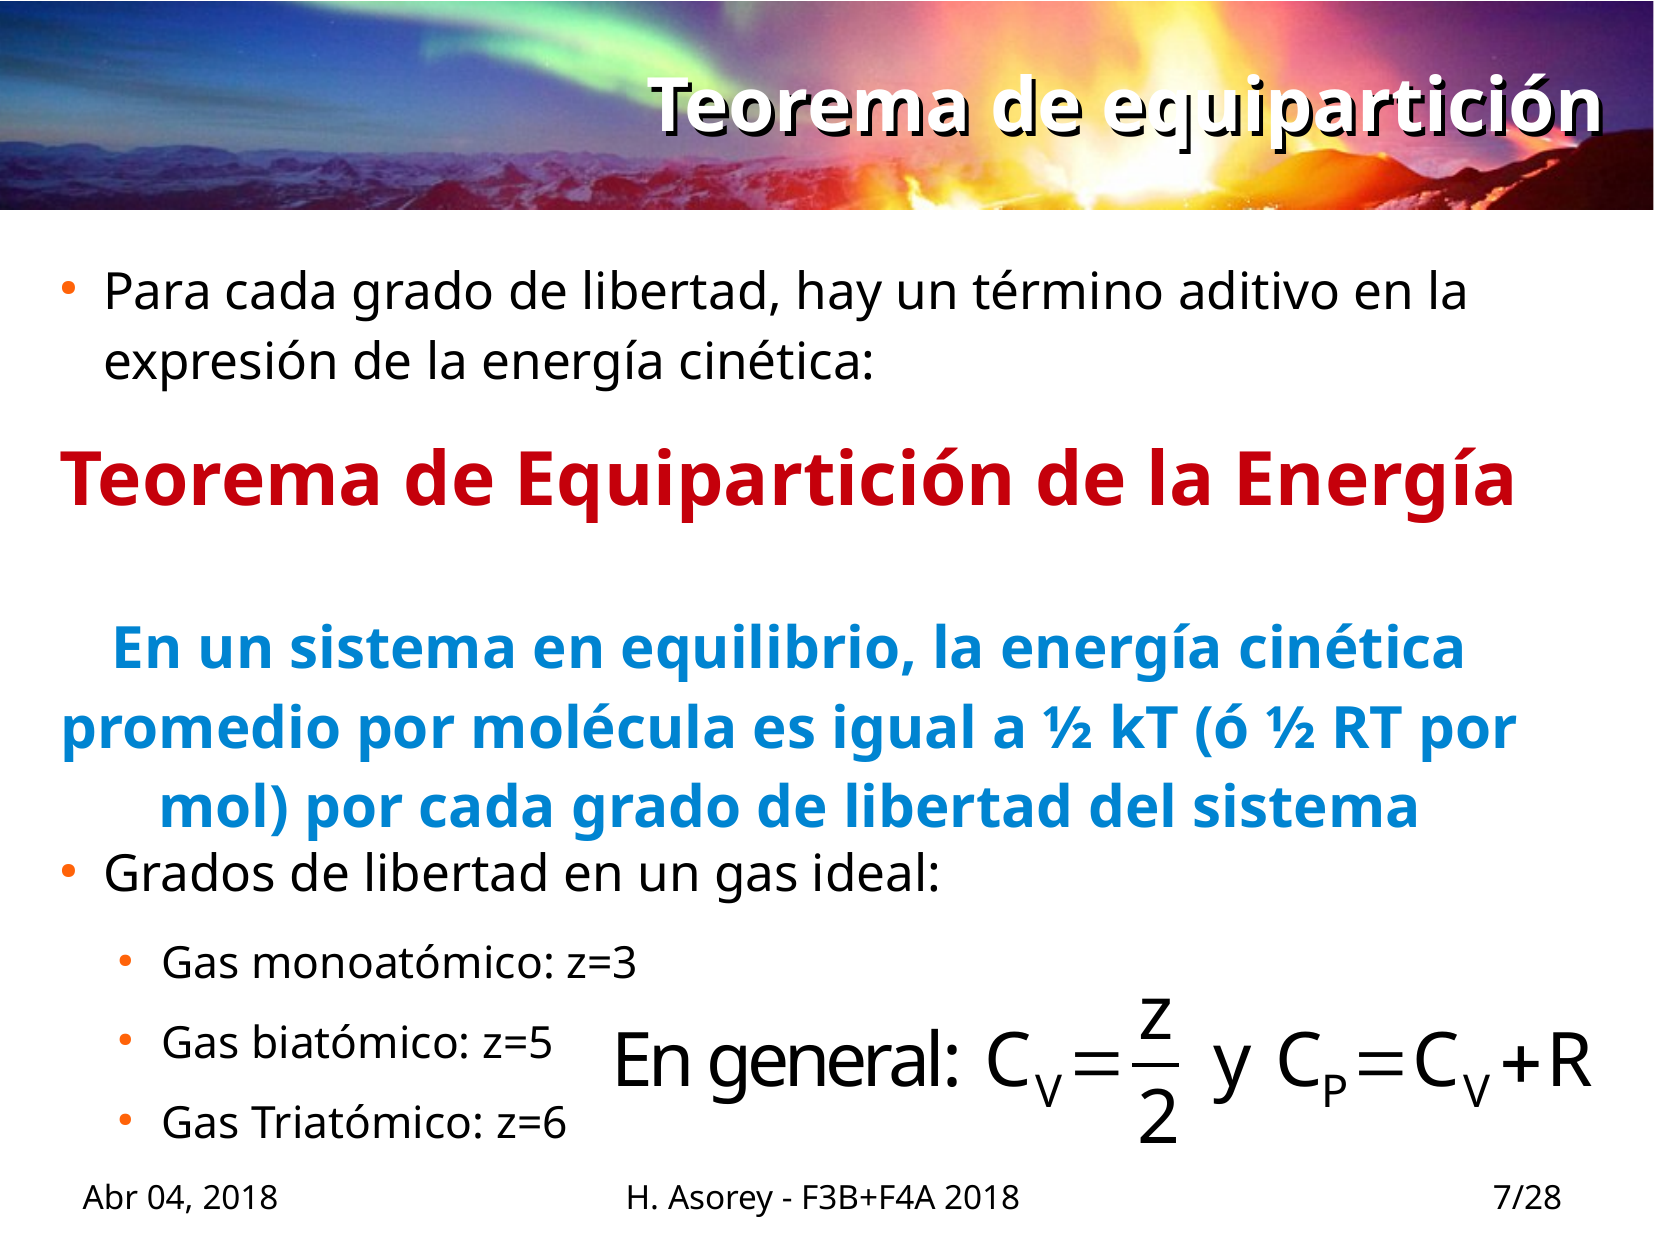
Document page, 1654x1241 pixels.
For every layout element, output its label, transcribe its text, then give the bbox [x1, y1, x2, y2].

text_box Teorema de Equipartición de la Energía En un sistema en equilibrio, la energía cinética promedio por molécula es igual a ½ kT (ó ½ RT por mol) por cada grado de libertad del sistema [45, 417, 1644, 809]
title Teorema de equipartición [45, 15, 1606, 191]
list Para cada grado de libertad, hay un término aditivo en la expresión de la energía cinética: Grados de libertad en un gas ideal: Gas monoatómico: z=3 Gas biatómico: z=5 Gas Triatómico: z=6 [45, 255, 1606, 417]
picture [0, 1, 1654, 210]
chart [605, 967, 1601, 1162]
list Para cada grado de libertad, hay un término aditivo en la expresión de la energía cinética: Grados de libertad en un gas ideal: Gas monoatómico: z=3 Gas biatómico: z=5 Gas Triatómico: z=6 [45, 809, 1606, 1156]
